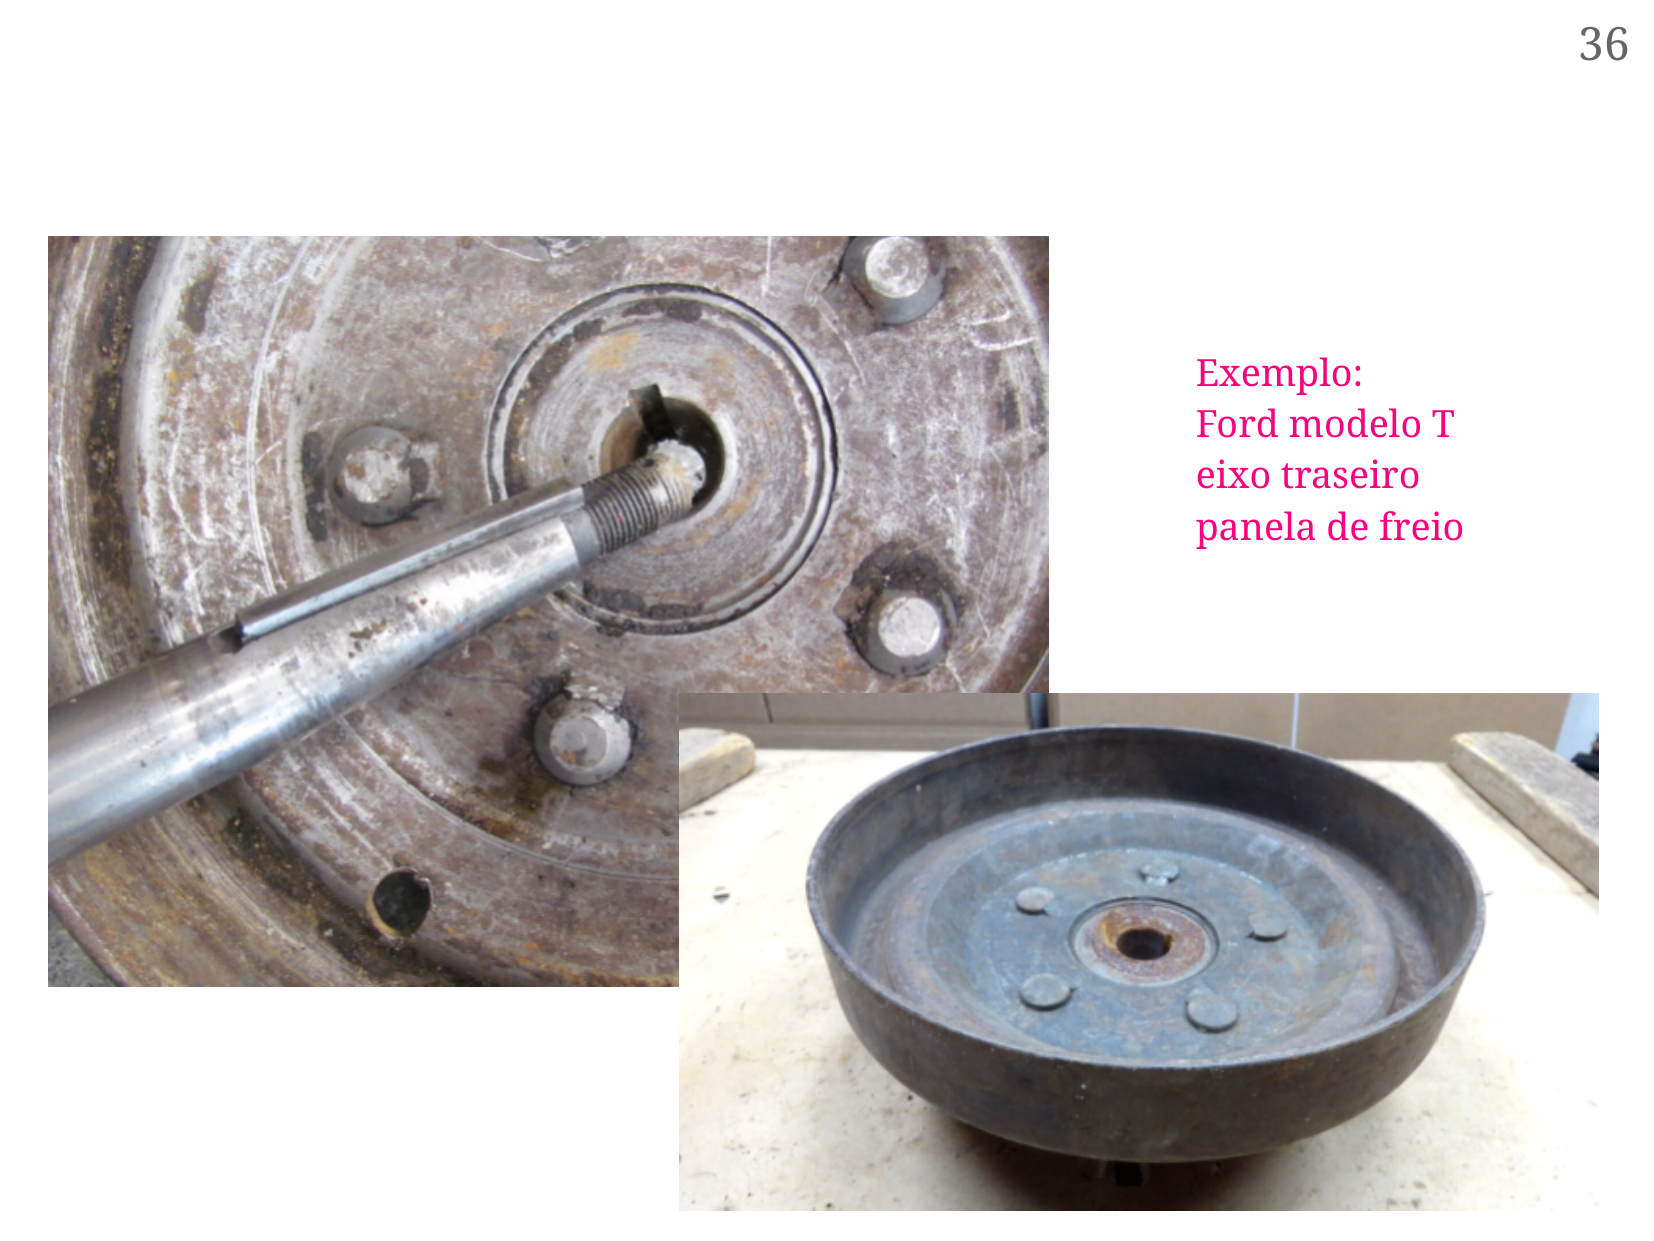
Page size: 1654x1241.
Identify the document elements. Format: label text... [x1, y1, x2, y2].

picture [48, 236, 1599, 1211]
text_box Exemplo: Ford modelo T eixo traseiro panela de freio [1181, 339, 1480, 559]
